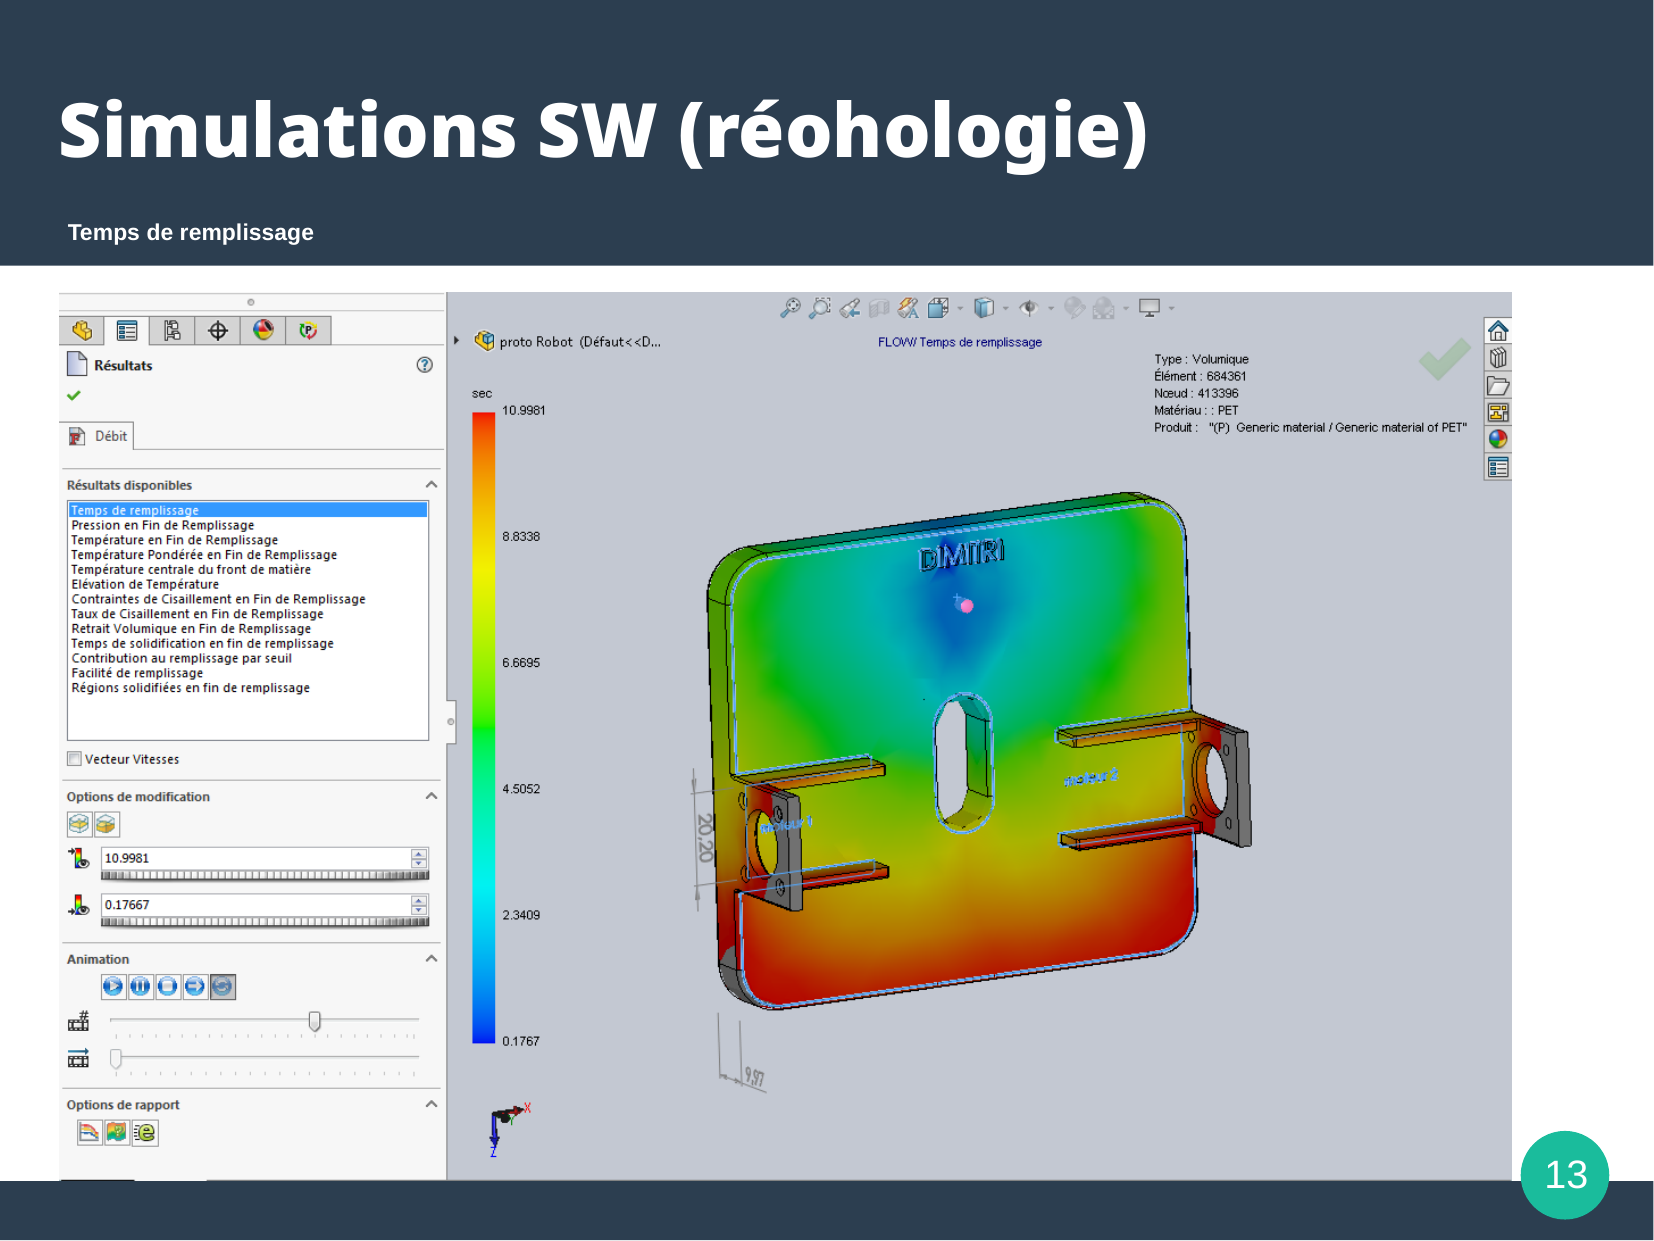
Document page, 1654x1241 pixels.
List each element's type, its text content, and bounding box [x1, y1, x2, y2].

title Simulations SW (réohologie) [59, 49, 1595, 207]
text_box 13 [1529, 1145, 1610, 1205]
picture [59, 292, 1512, 1182]
text_box Temps de remplissage [53, 212, 727, 253]
